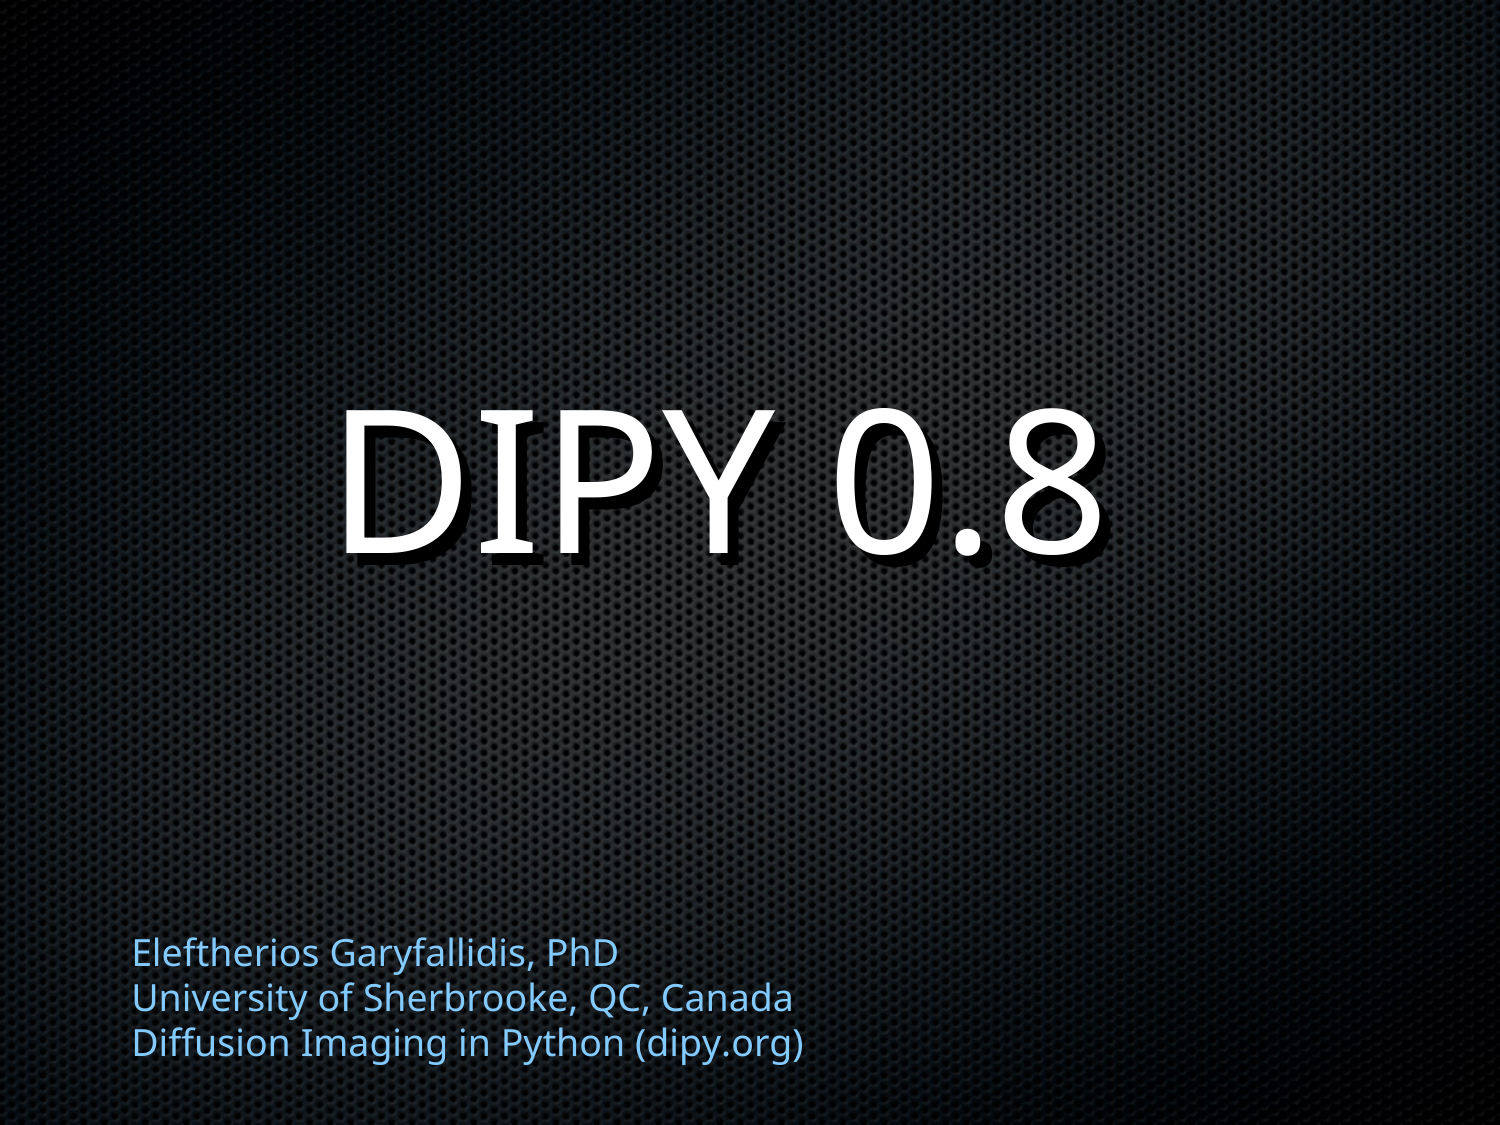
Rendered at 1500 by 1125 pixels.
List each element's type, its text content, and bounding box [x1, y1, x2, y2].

text_box Eleftherios Garyfallidis, PhD University of Sherbrooke, QC, Canada Diffusion Imaging in Python (dipy.org) [116, 921, 1123, 1072]
title DIPY 0.8 [318, 105, 1500, 603]
picture [0, 0, 1500, 1125]
list [188, 398, 1494, 1052]
